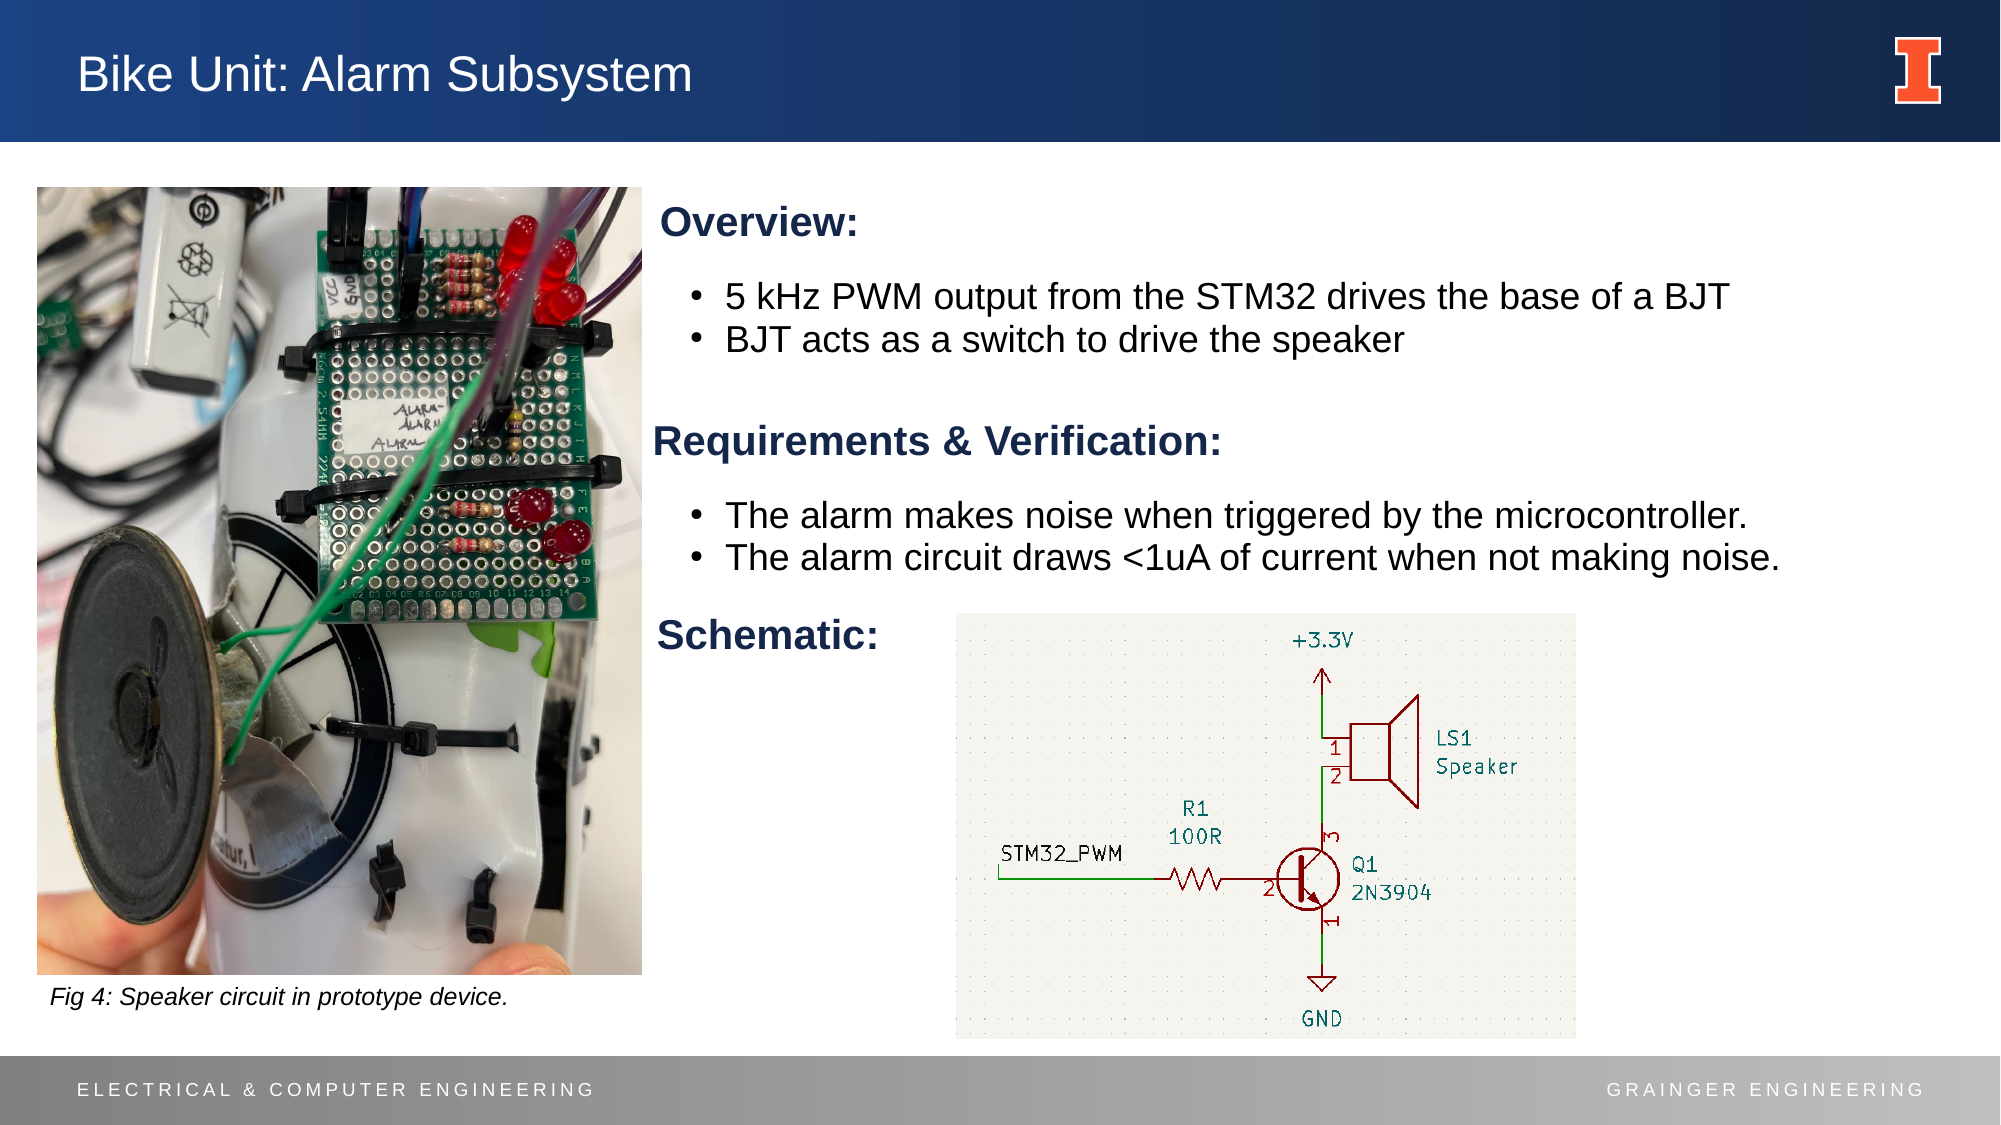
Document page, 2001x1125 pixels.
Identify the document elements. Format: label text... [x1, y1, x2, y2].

text_box GRAINGER ENGINEERING [1531, 1070, 1938, 1108]
text_box The alarm makes noise when triggered by the microcontroller. The alarm circuit draws <1uA of current when not making noise. [675, 487, 1876, 587]
picture [956, 613, 1576, 1039]
text_box 5 kHz PWM output from the STM32 drives the base of a BJT BJT acts as a switch to drive the speaker [675, 268, 1876, 368]
text_box Overview: [644, 187, 1538, 269]
picture [37, 187, 642, 976]
text_box Fig 4: Speaker circuit in prototype device. [35, 975, 526, 1018]
text_box [0, 0, 2000, 142]
text_box Requirements & Verification: [642, 406, 1531, 488]
text_box [0, 1056, 2000, 1125]
text_box Schematic: [641, 600, 1535, 682]
picture [1895, 37, 1941, 104]
text_box ELECTRICAL & COMPUTER ENGINEERING [61, 1070, 1373, 1108]
text_box Bike Unit: Alarm Subsystem [61, 33, 1852, 109]
